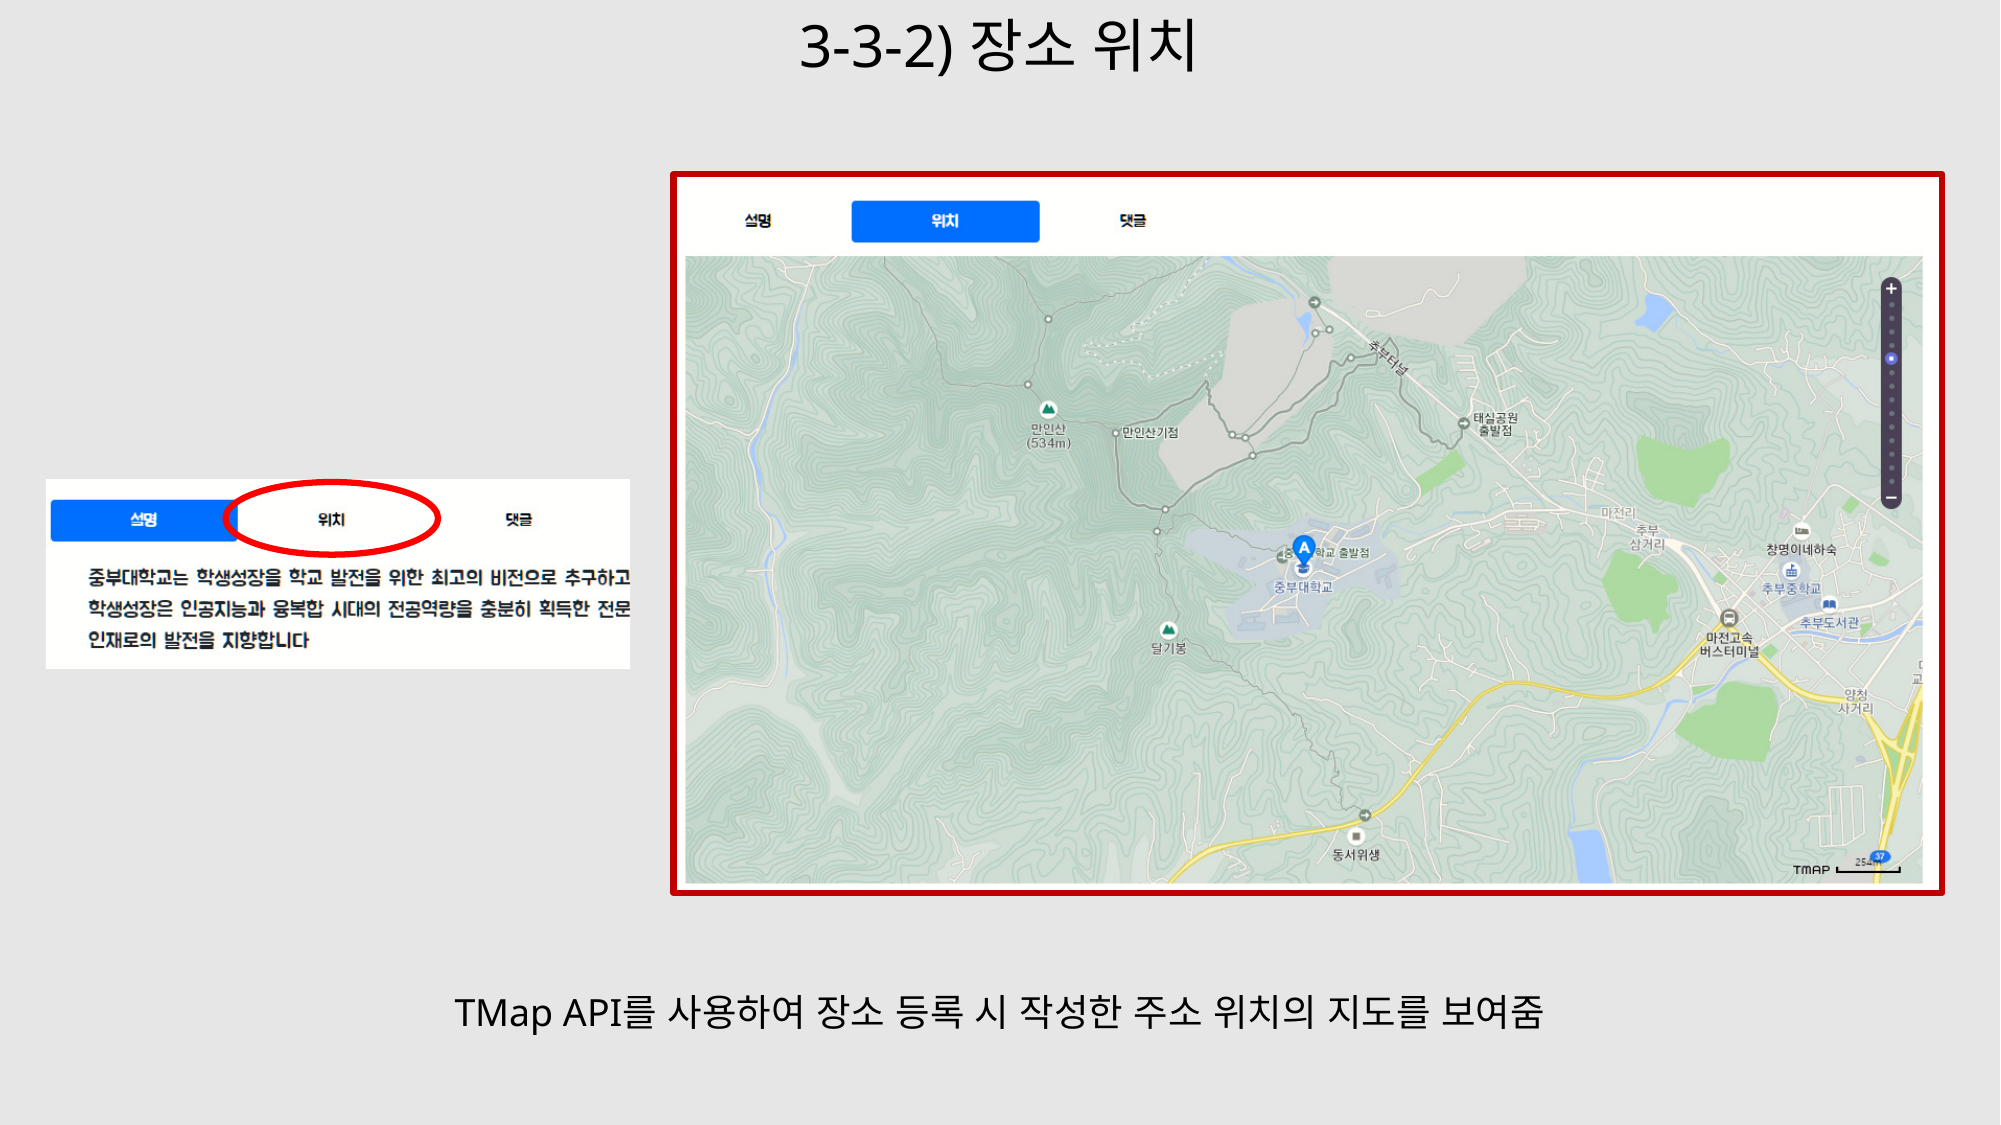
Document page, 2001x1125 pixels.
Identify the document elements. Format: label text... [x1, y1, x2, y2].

picture [229, 486, 434, 551]
text_box 3-3-2) 장소 위치 [564, 2, 1436, 87]
picture [45, 479, 631, 669]
picture [676, 177, 1939, 890]
text_box TMap API를 사용하여 장소 등록 시 작성한 주소 위치의 지도를 보여줌 [439, 981, 1561, 1042]
